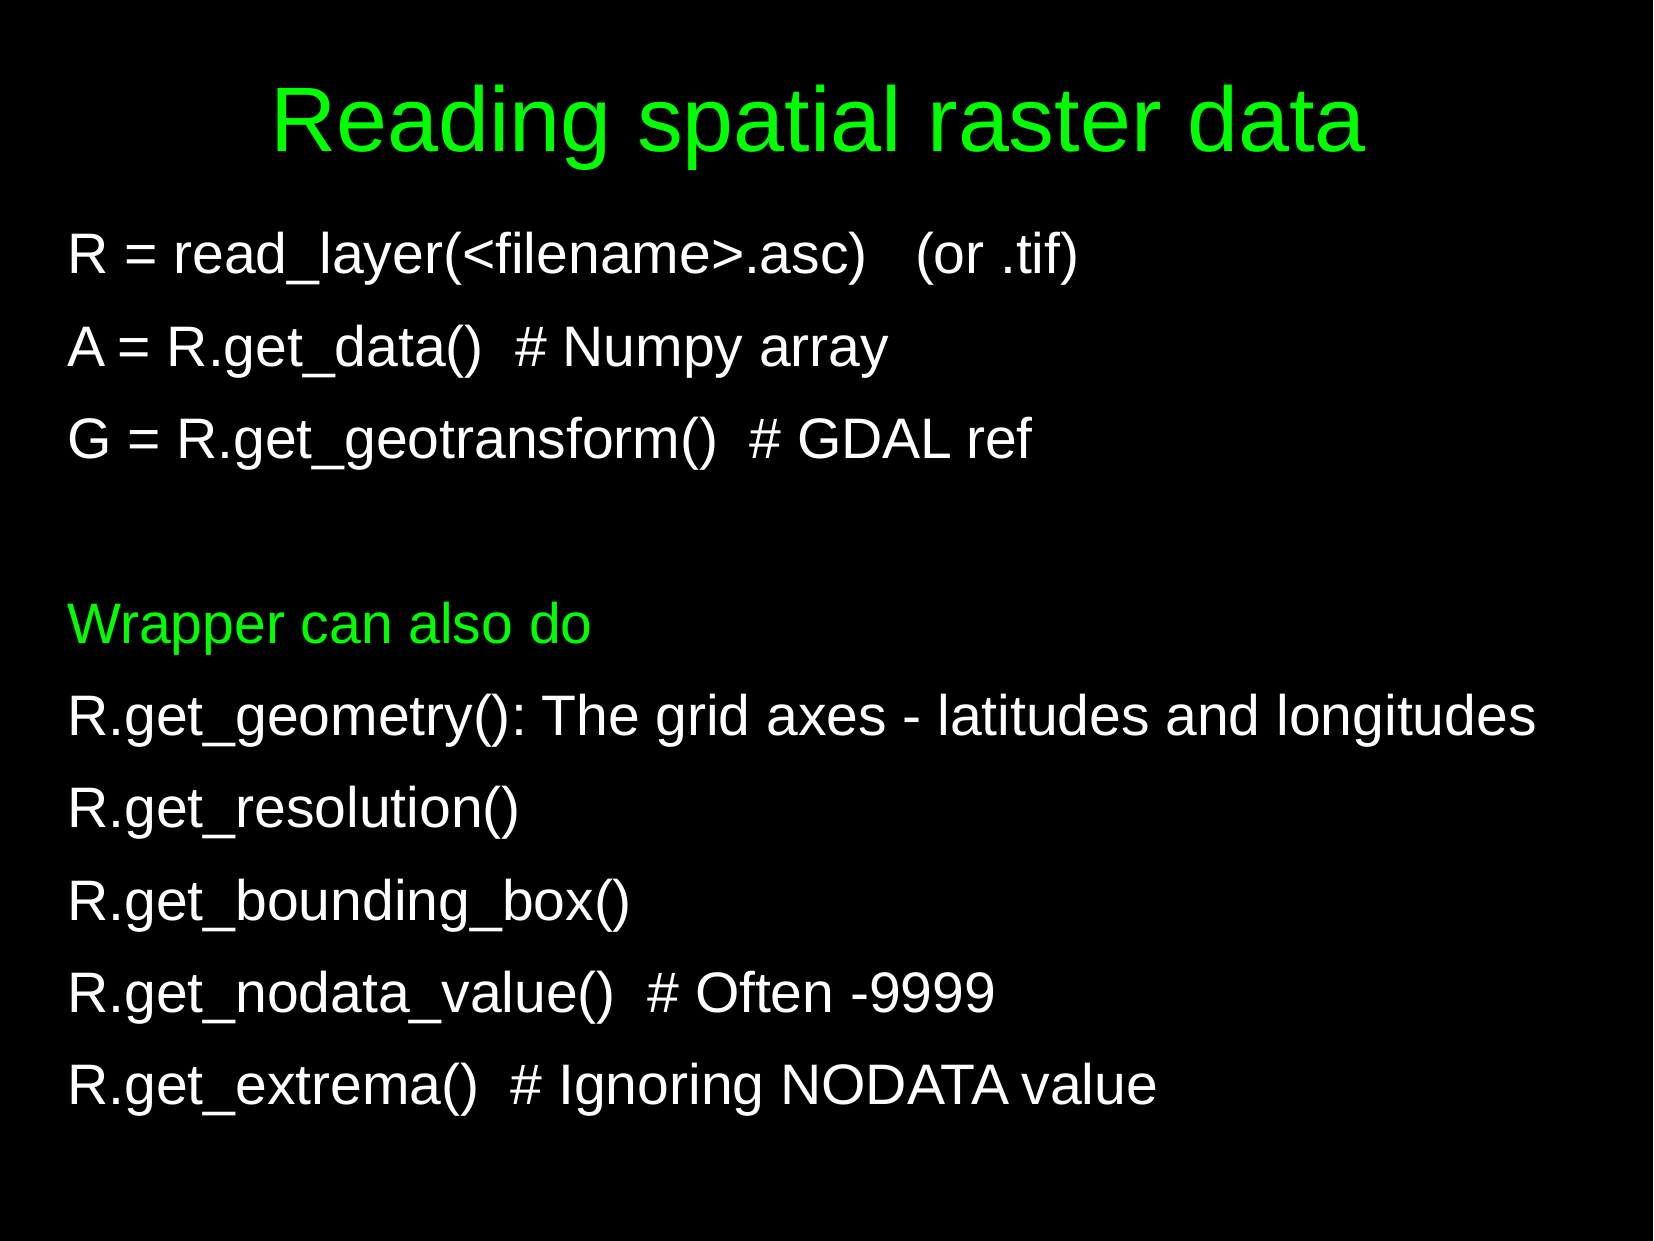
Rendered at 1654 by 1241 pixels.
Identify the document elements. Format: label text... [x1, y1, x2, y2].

title Reading spatial raster data [75, 14, 1563, 226]
list R = read_layer(<filename>.asc) (or .tif) A = R.get_data() # Numpy array G = R.get_geotransform() # GDAL ref Wrapper can also do R.get_geometry(): The grid axes - latitudes and longitudes R.get_resolution() R.get_bounding_box() R.get_nodata_value() # Often -9999 R.get_extrema() # Ignoring NODATA value [67, 222, 1556, 1132]
